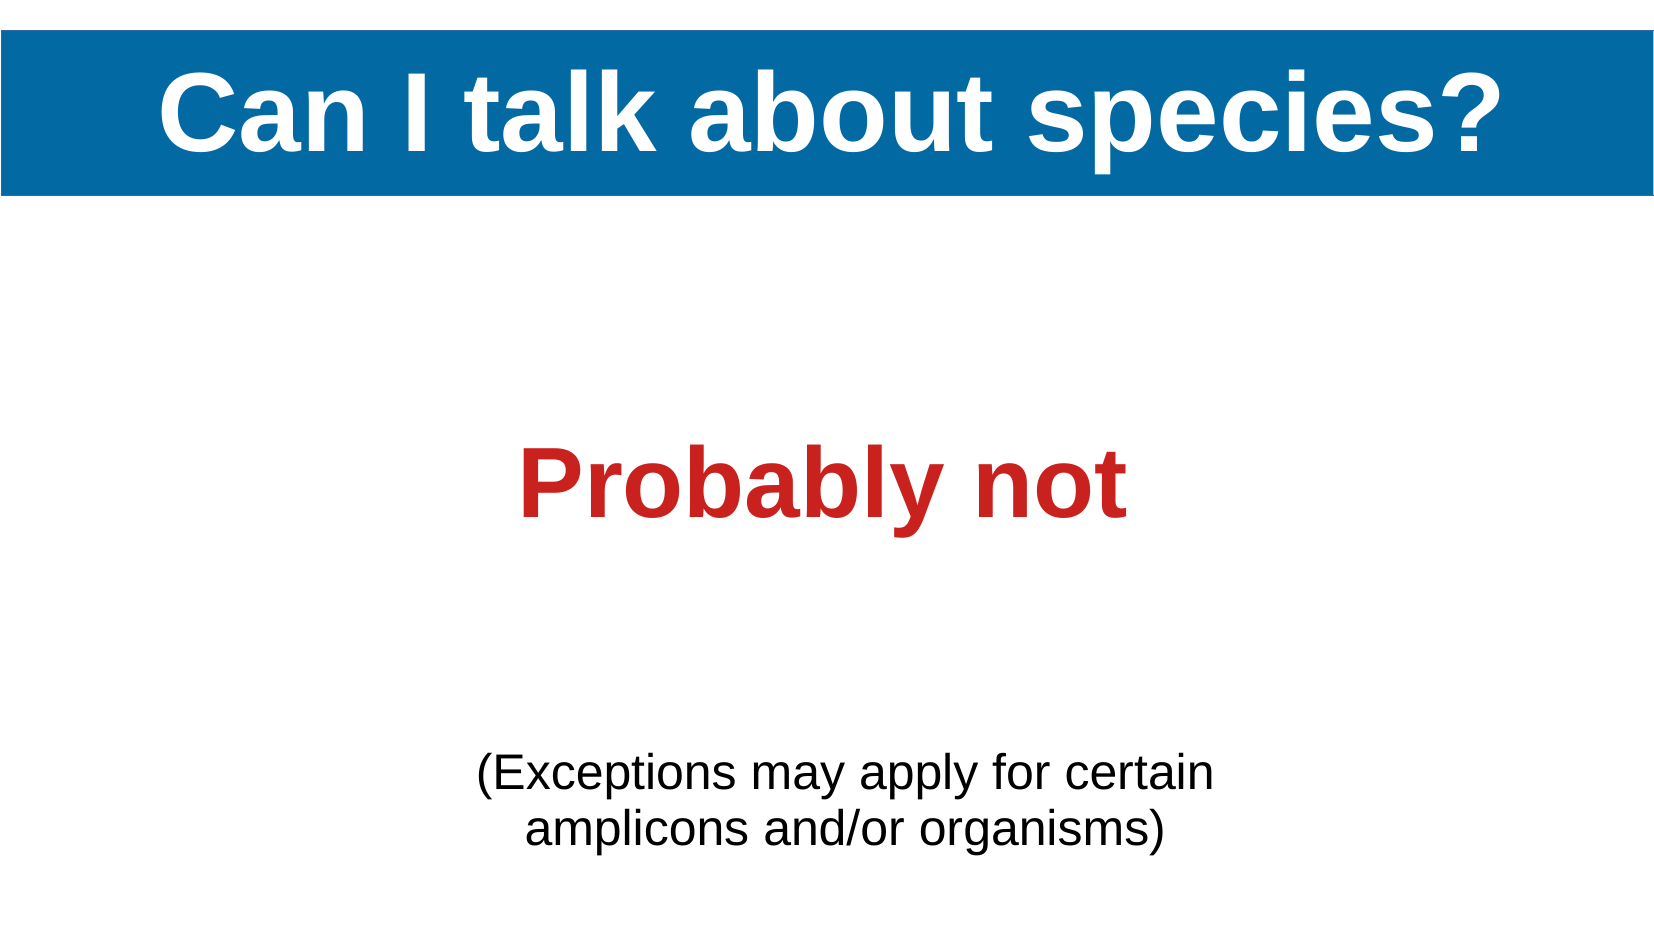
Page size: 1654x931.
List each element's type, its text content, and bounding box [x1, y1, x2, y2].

text_box Can I talk about species? [60, 42, 1606, 193]
text_box Probably not [180, 419, 1466, 547]
text_box [1, 30, 1654, 196]
text_box (Exceptions may apply for certain amplicons and/or organisms) [405, 737, 1286, 864]
